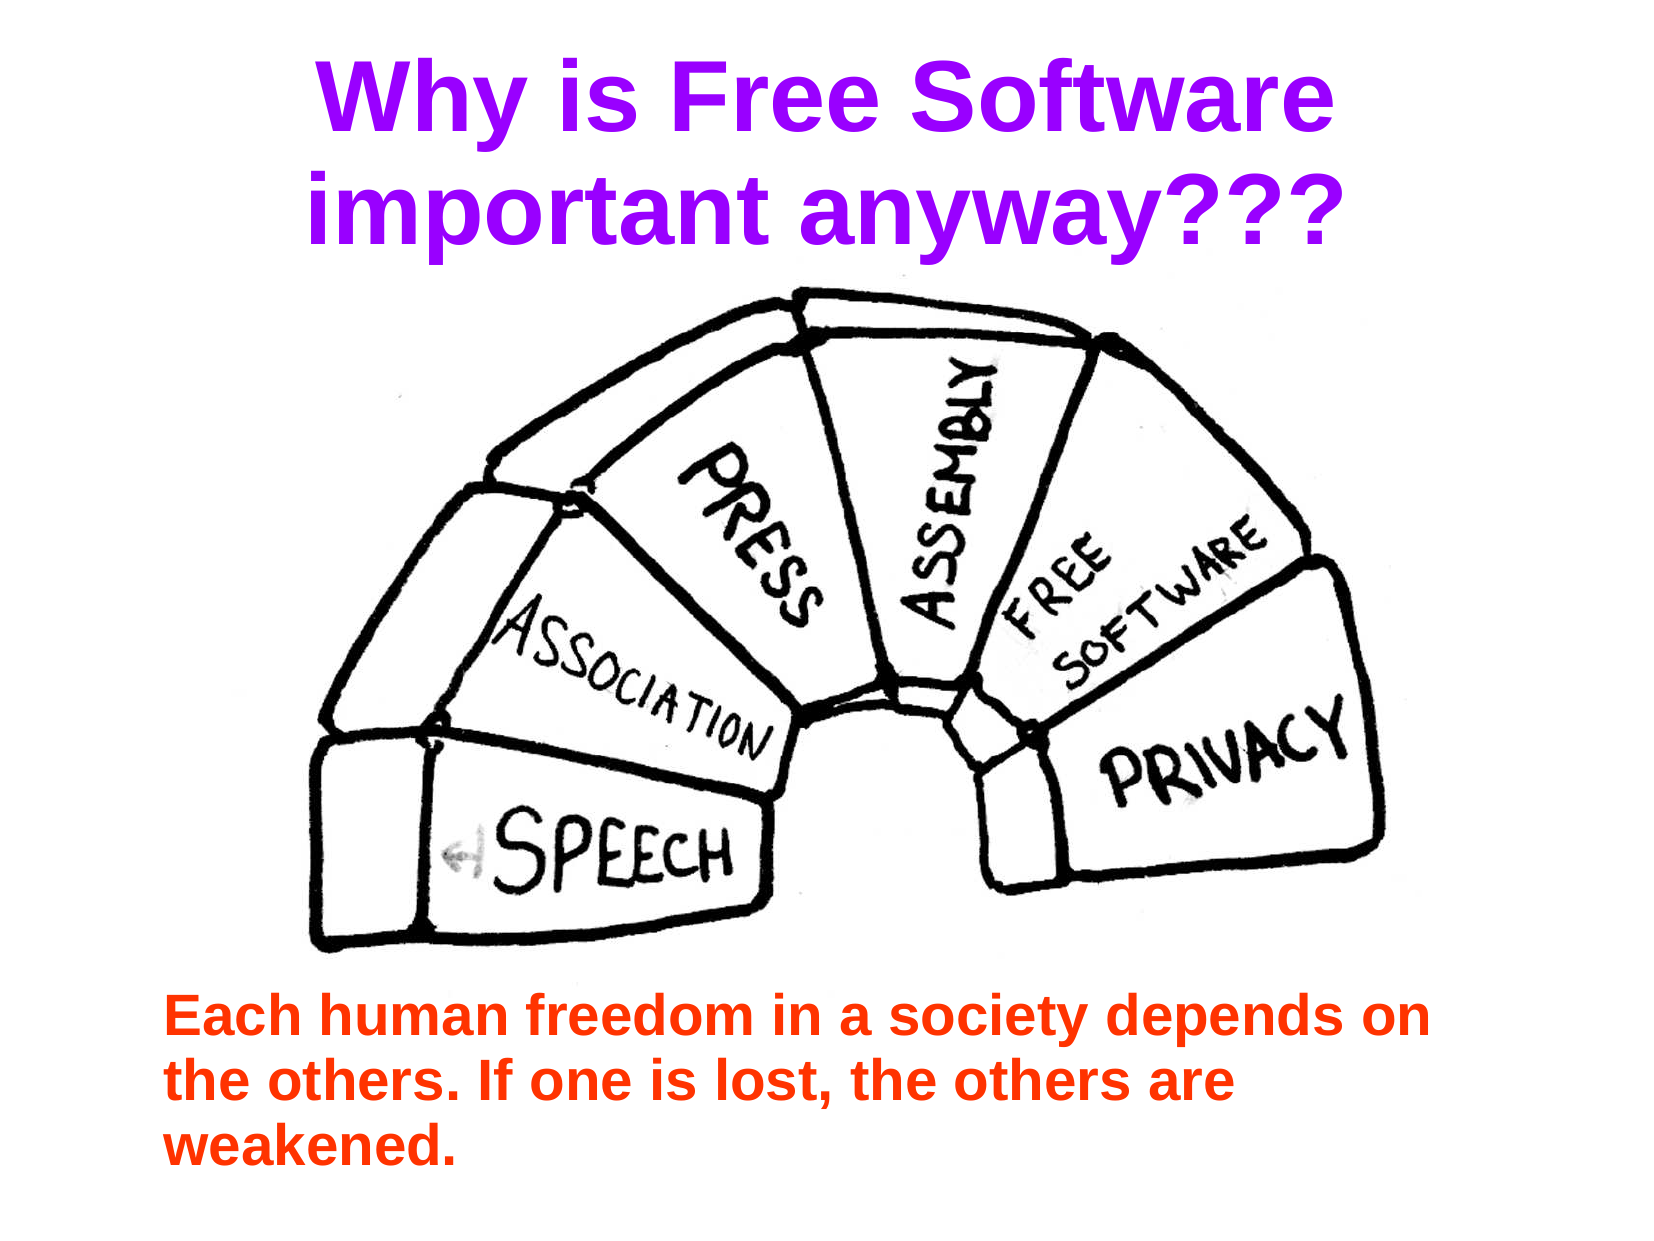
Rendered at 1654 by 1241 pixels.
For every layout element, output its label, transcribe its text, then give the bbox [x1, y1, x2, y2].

picture [231, 278, 1444, 975]
text_box Each human freedom in a society depends on the others. If one is lost, the others are weakened. [148, 975, 1522, 1187]
title Why is Free Software important anyway??? [82, 28, 1571, 278]
